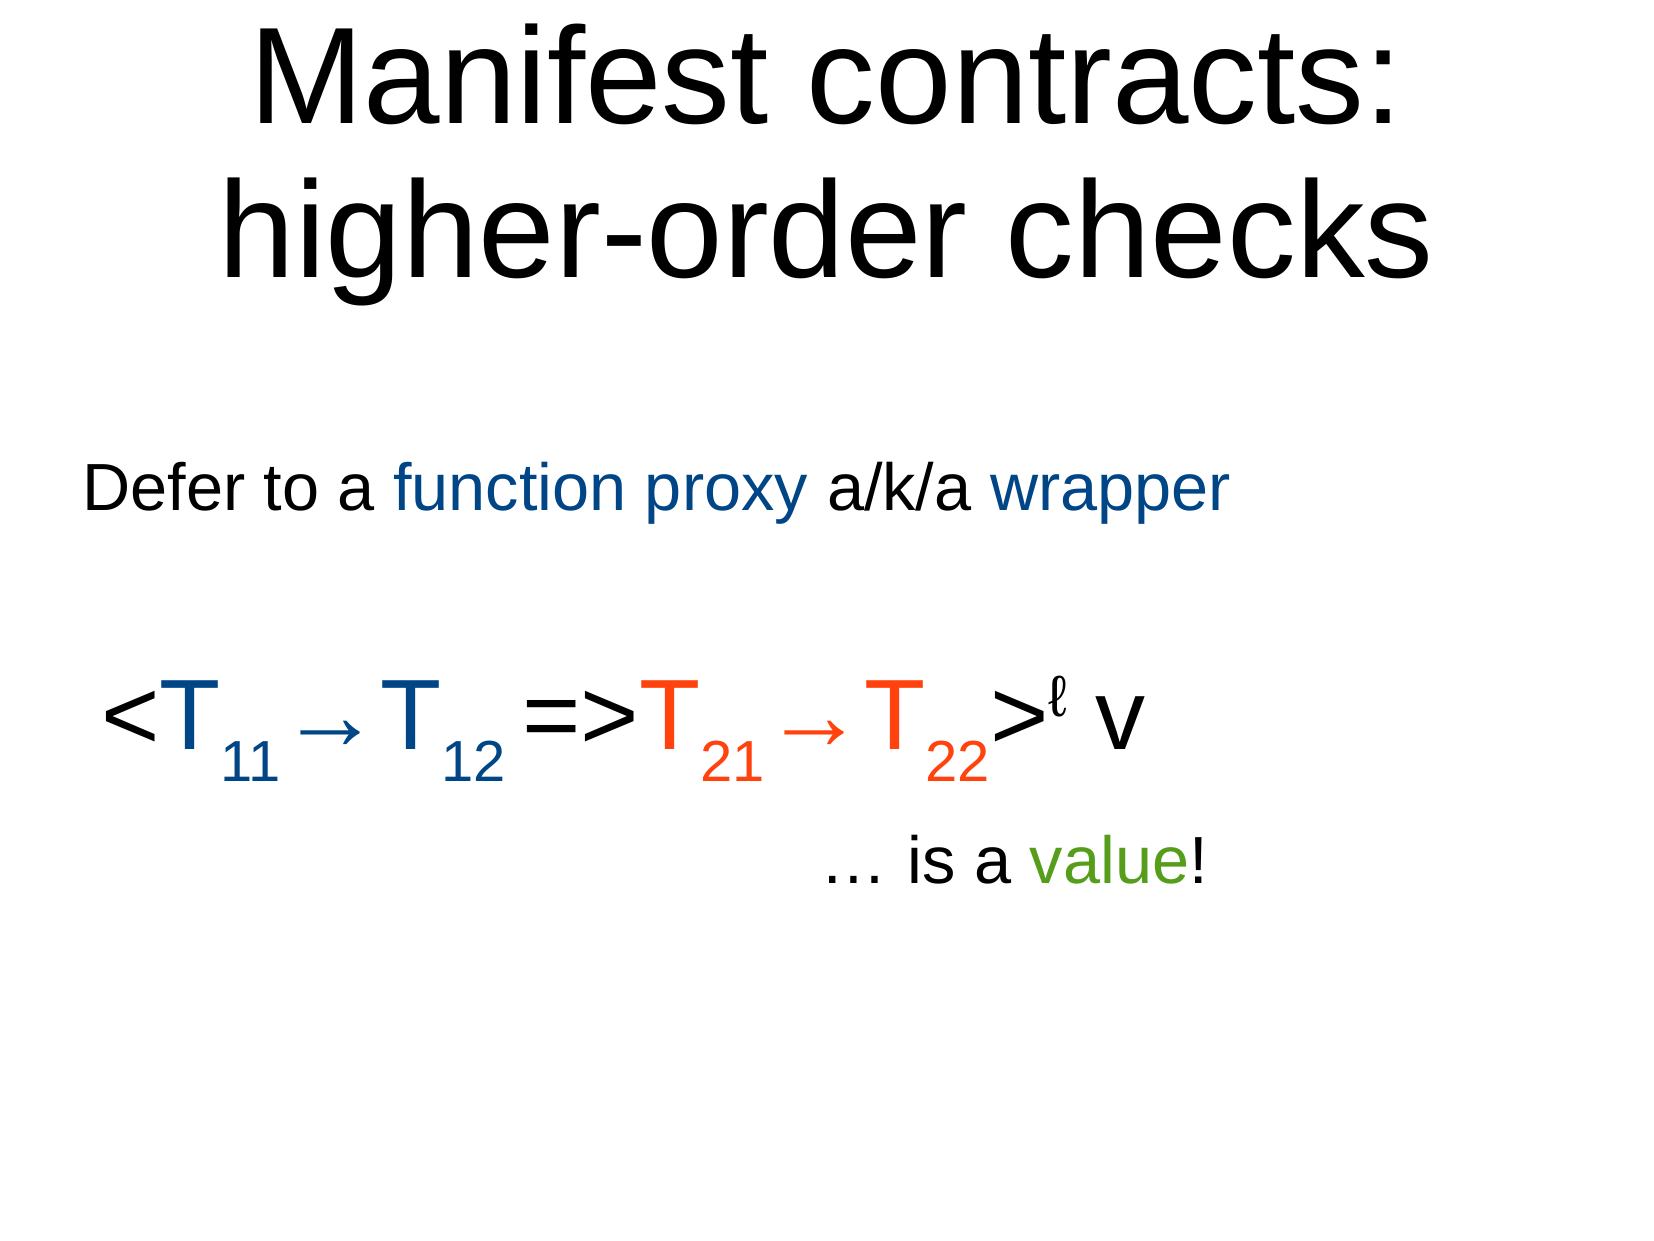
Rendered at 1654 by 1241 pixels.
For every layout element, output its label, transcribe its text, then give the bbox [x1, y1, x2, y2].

list Defer to a function proxy a/k/a wrapper <T11→T12 =>T21→T22>ℓ v … is a value! [82, 450, 1571, 1170]
title Manifest contracts: higher-order checks [82, 0, 1571, 307]
